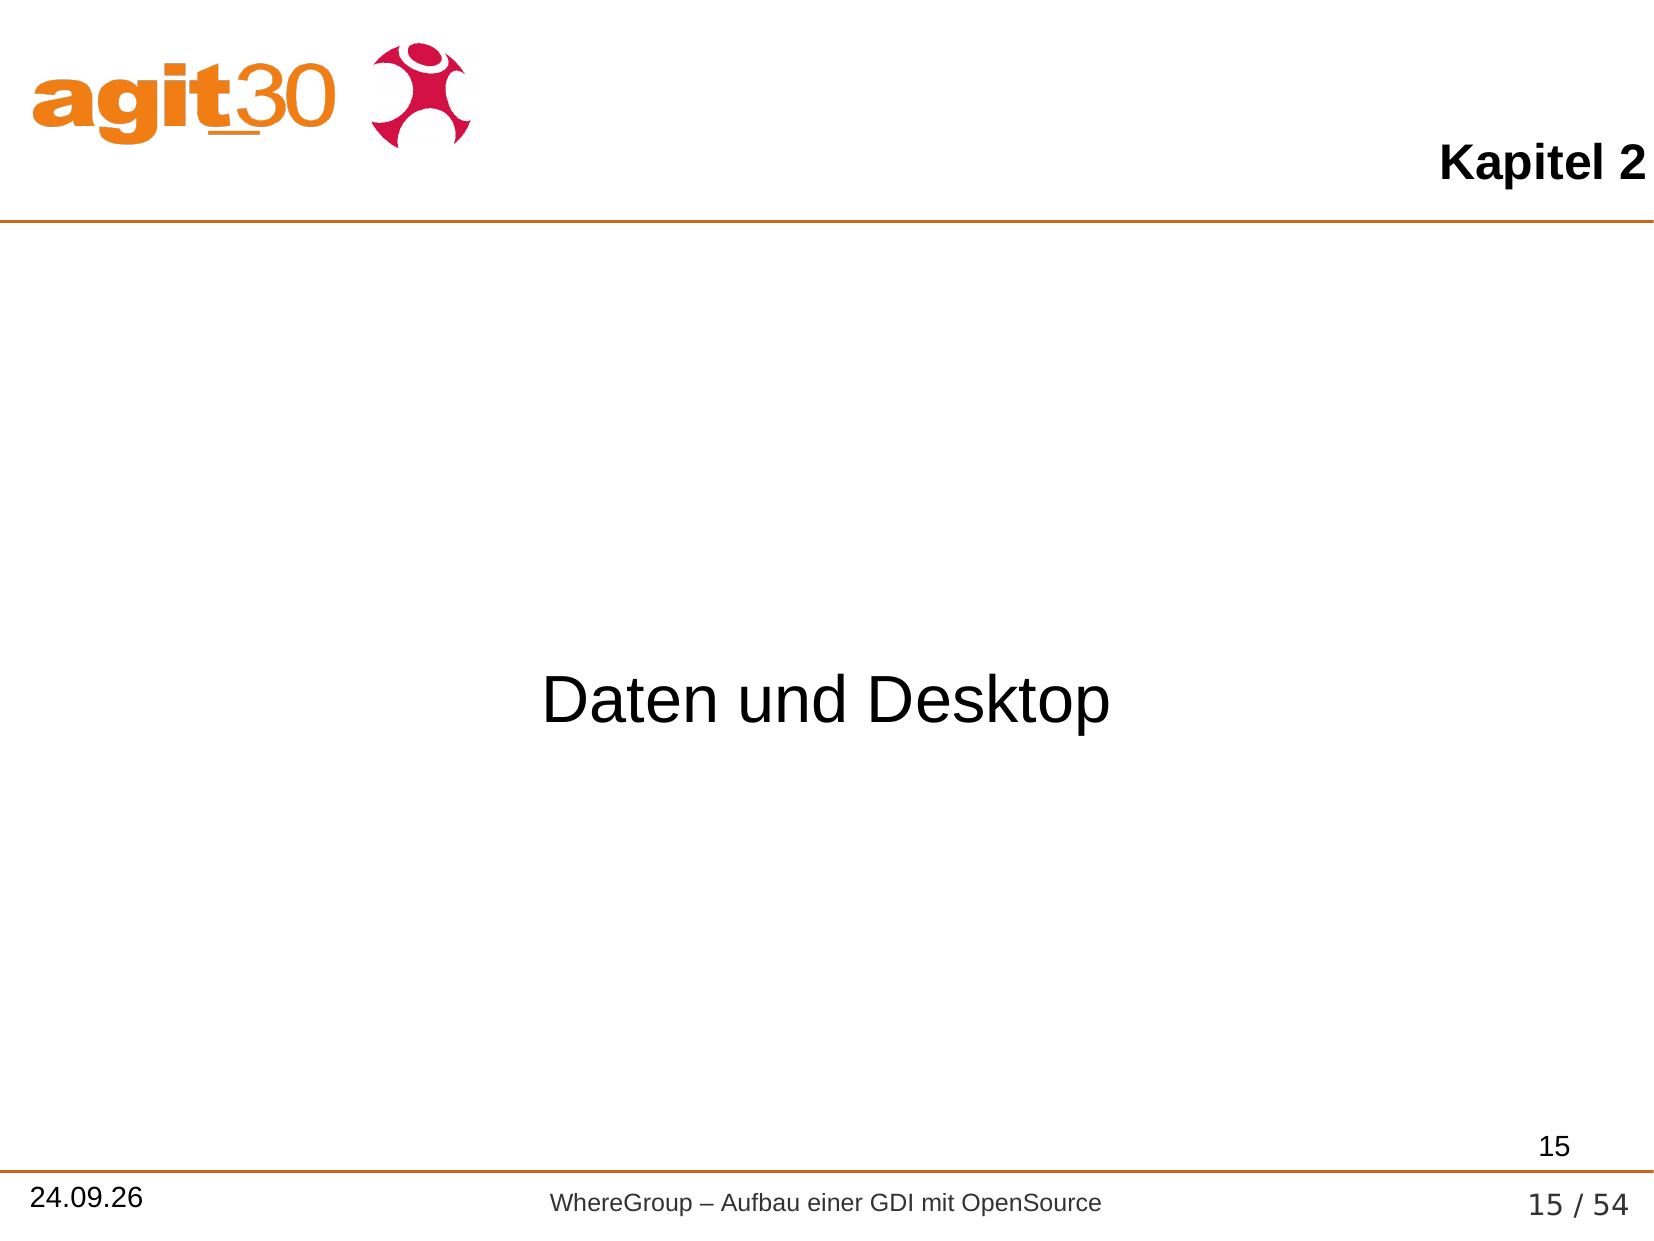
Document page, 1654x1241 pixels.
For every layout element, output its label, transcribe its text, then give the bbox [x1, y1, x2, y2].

picture [29, 58, 340, 148]
title Kapitel 2 [259, 118, 1648, 207]
subtitle Daten und Desktop [82, 290, 1571, 1109]
